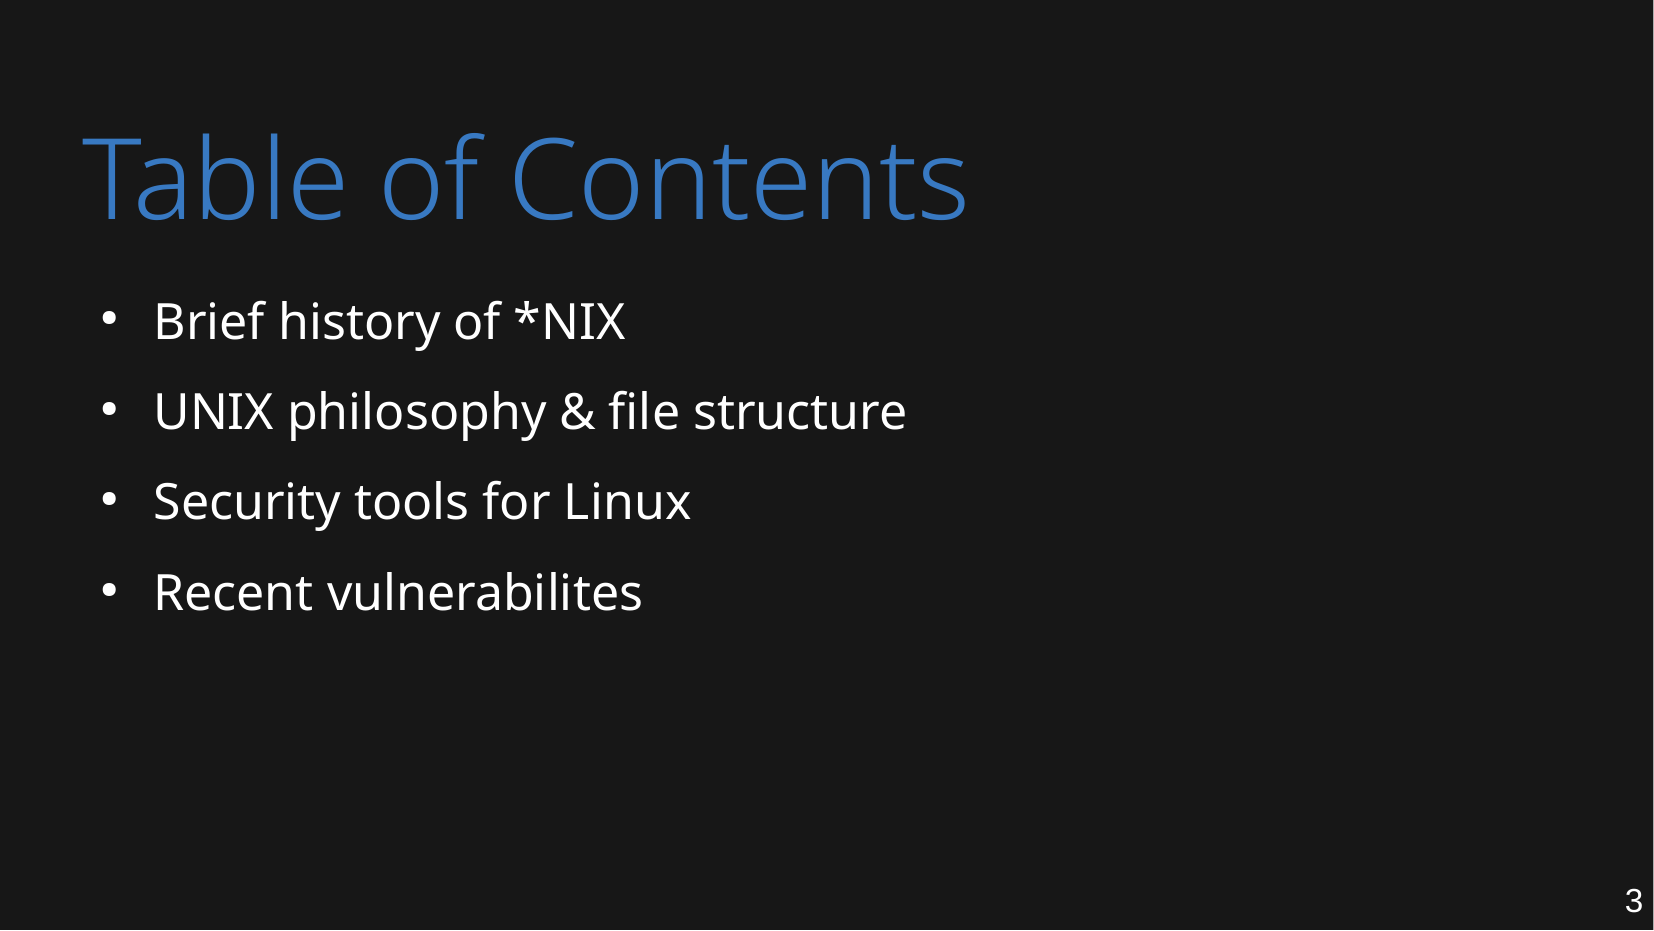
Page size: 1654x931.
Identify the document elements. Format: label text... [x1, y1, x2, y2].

list Brief history of *NIX UNIX philosophy & file structure Security tools for Linux Recent vulnerabilites [82, 285, 1571, 795]
text_box <number> [1610, 874, 1654, 931]
title Table of Contents [82, 60, 1654, 253]
